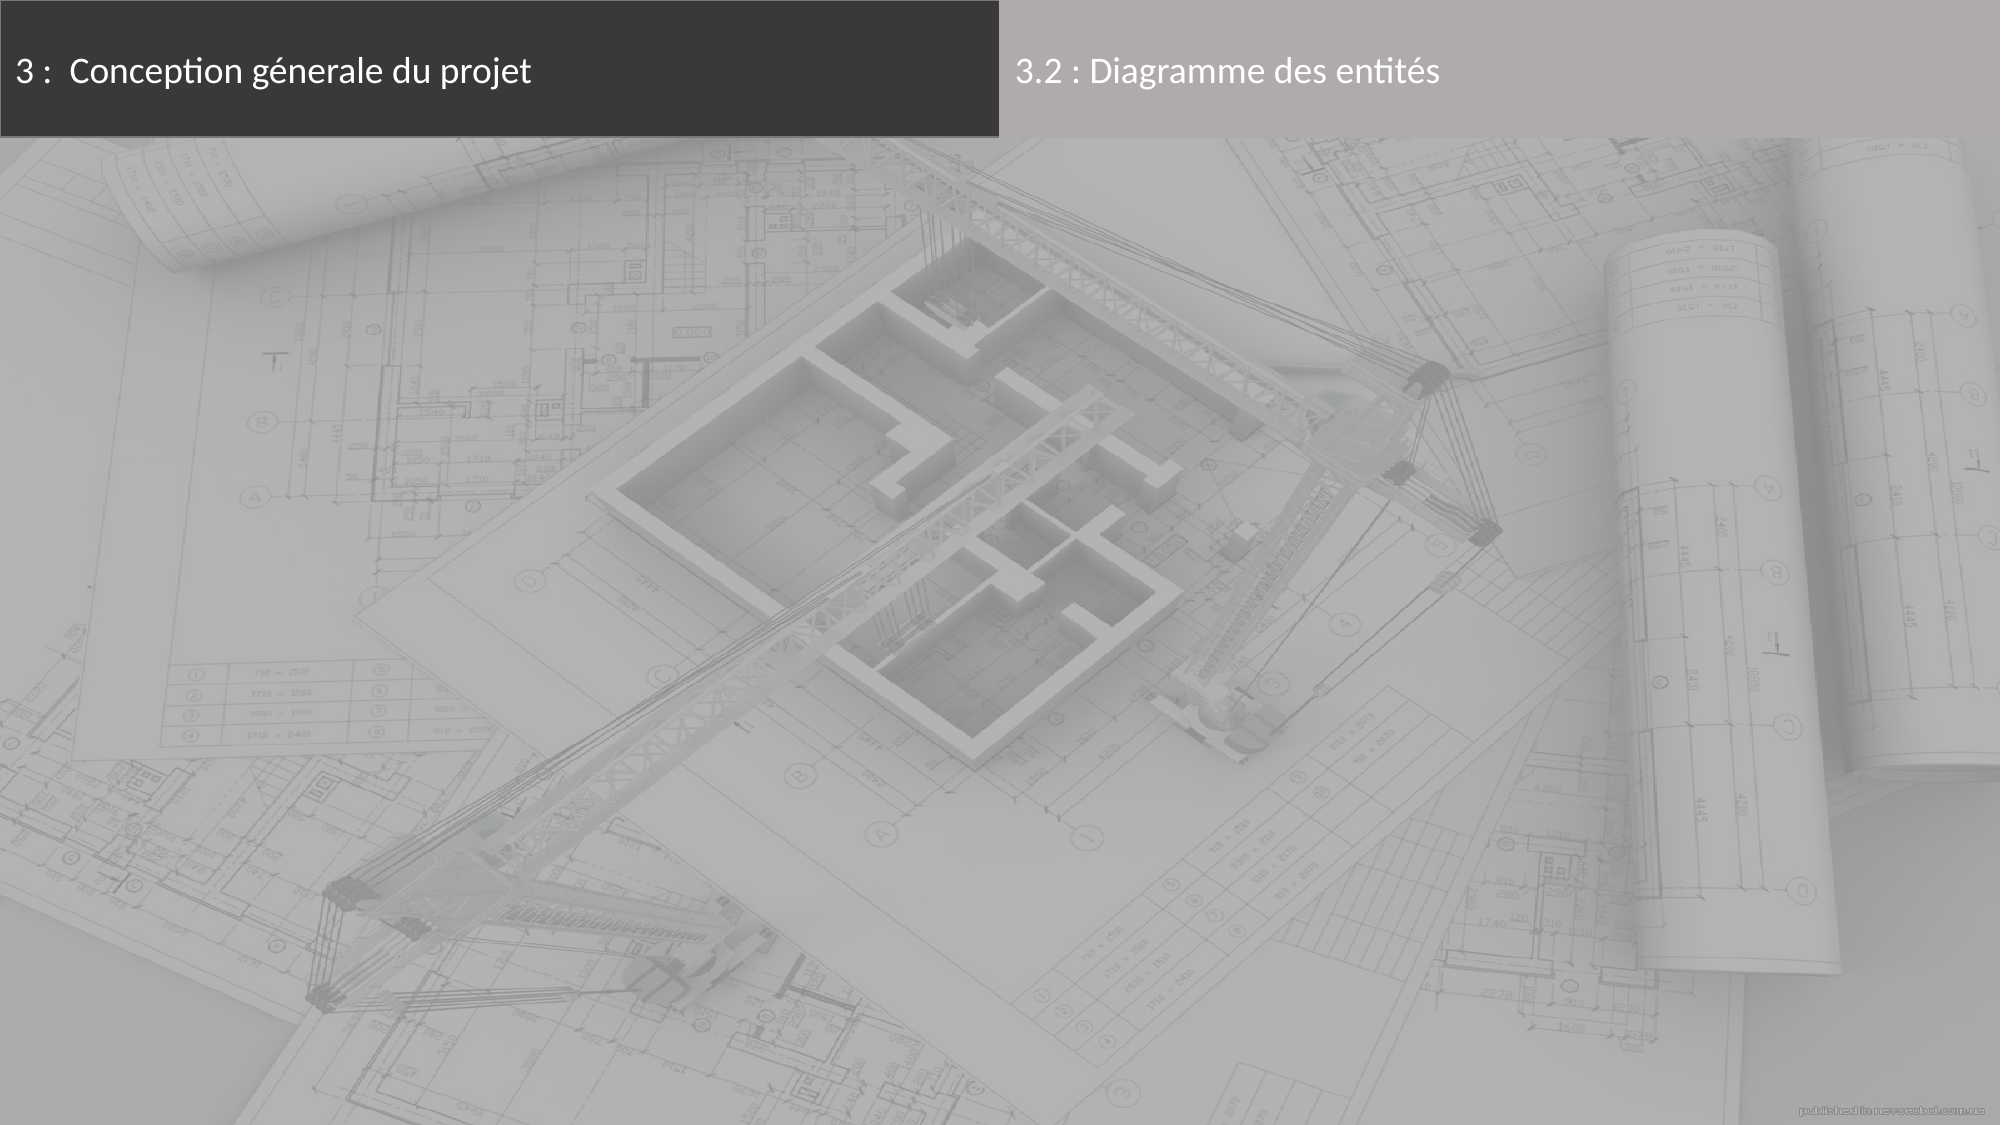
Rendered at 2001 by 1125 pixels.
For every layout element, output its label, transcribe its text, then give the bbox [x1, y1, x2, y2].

text_box 3 : Conception génerale du projet [0, 0, 1000, 137]
text_box 3.2 : Diagramme des entités [1000, 0, 2000, 137]
text_box [0, 137, 2000, 1125]
